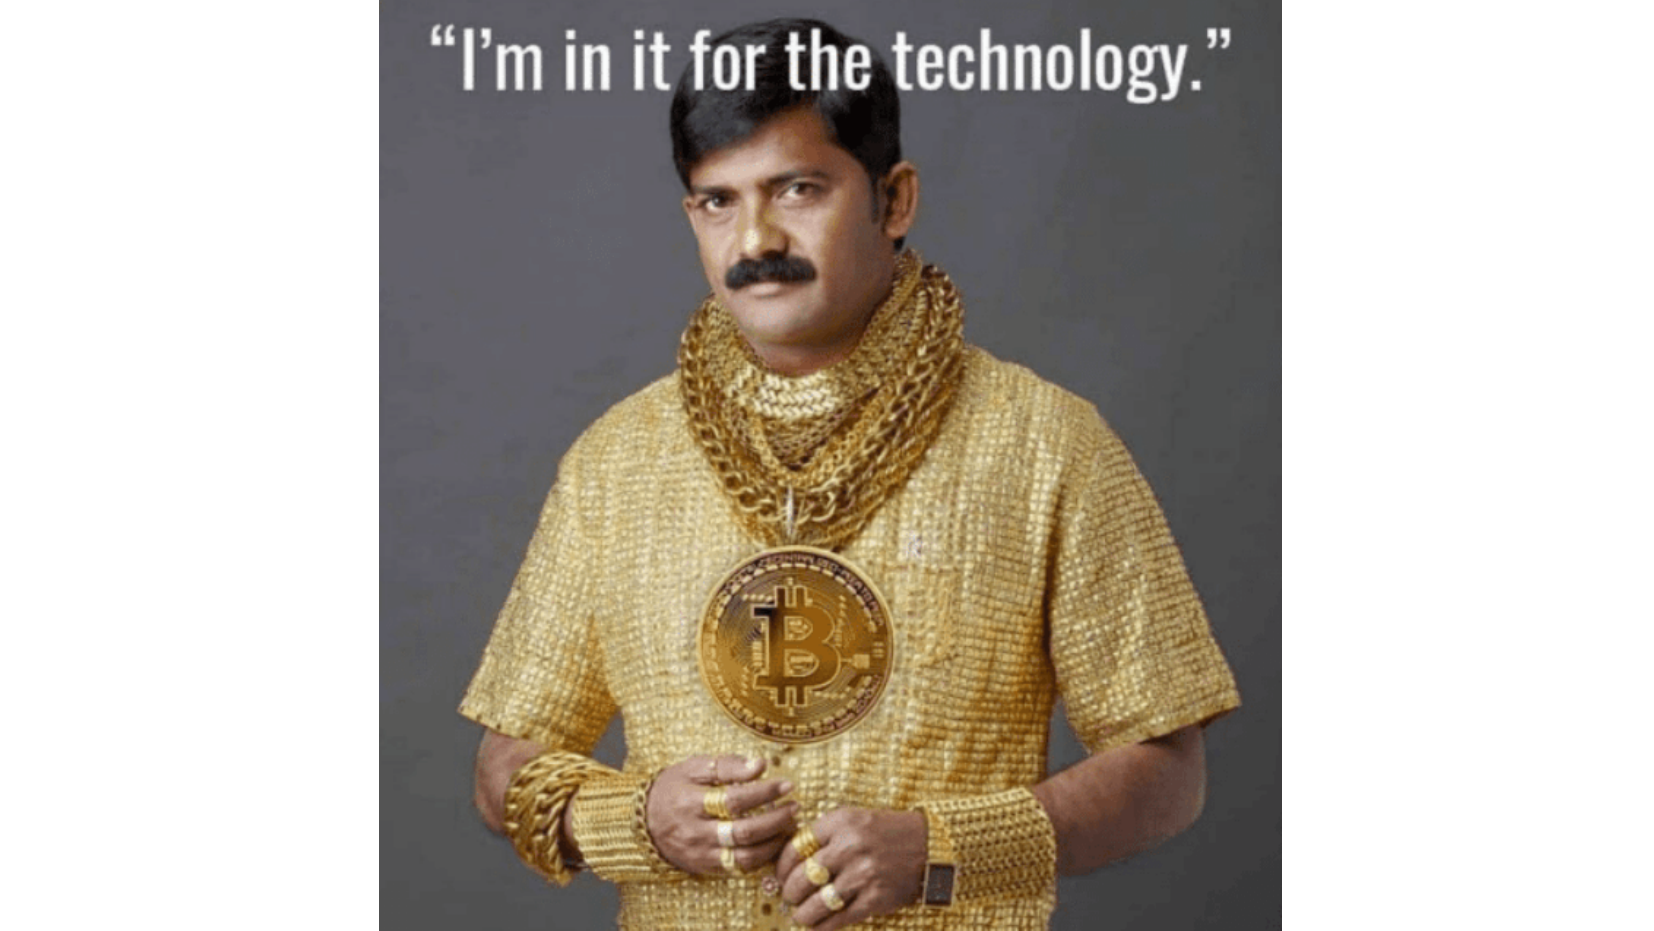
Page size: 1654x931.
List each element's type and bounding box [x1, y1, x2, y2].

picture [379, 0, 1282, 931]
